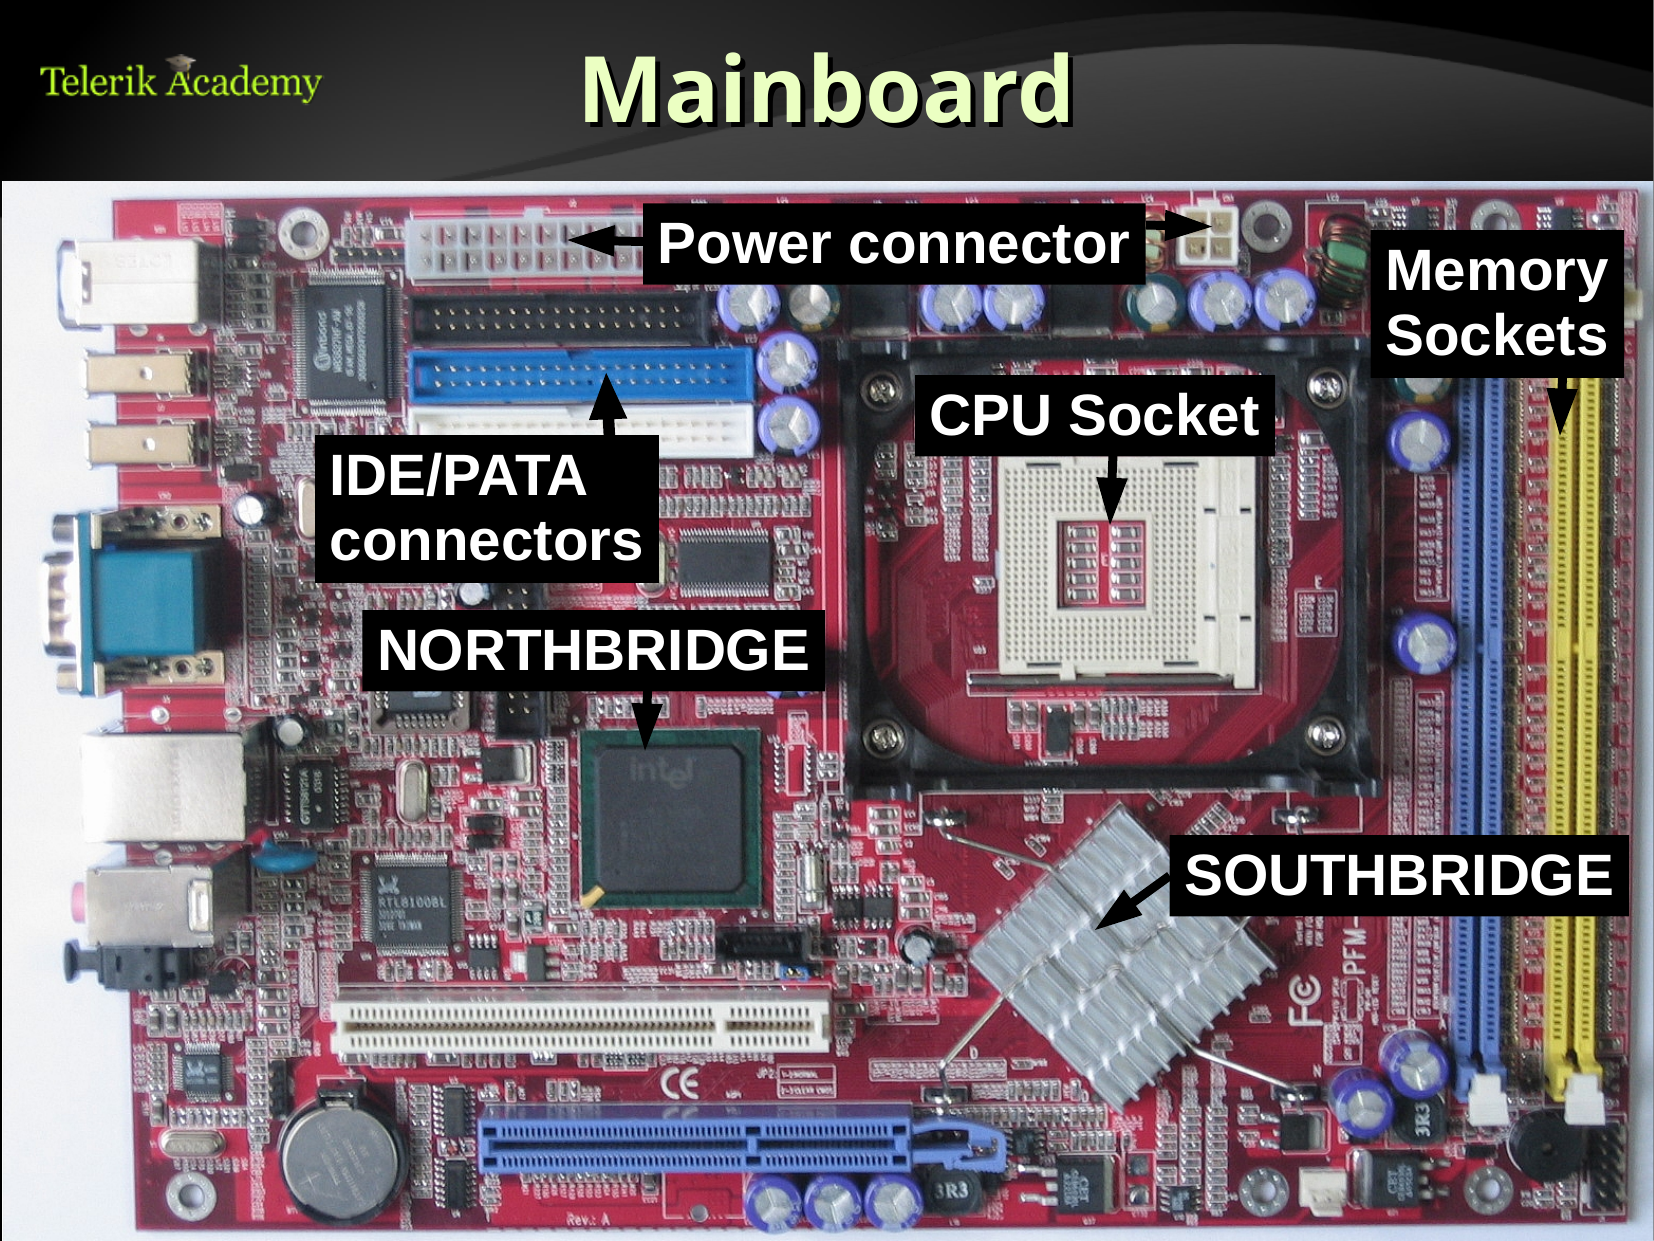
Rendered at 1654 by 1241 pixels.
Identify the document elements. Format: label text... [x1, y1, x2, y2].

text_box SOUTHBRIDGE [1169, 835, 1630, 917]
text_box Memory Sockets [1370, 230, 1625, 378]
title Mainboard [82, 8, 1571, 166]
text_box Power connector [643, 203, 1146, 285]
text_box IDE/PATA connectors [315, 435, 659, 583]
text_box CPU Socket [915, 375, 1276, 457]
text_box NORTHBRIDGE [362, 610, 826, 692]
picture [0, 0, 1654, 1241]
